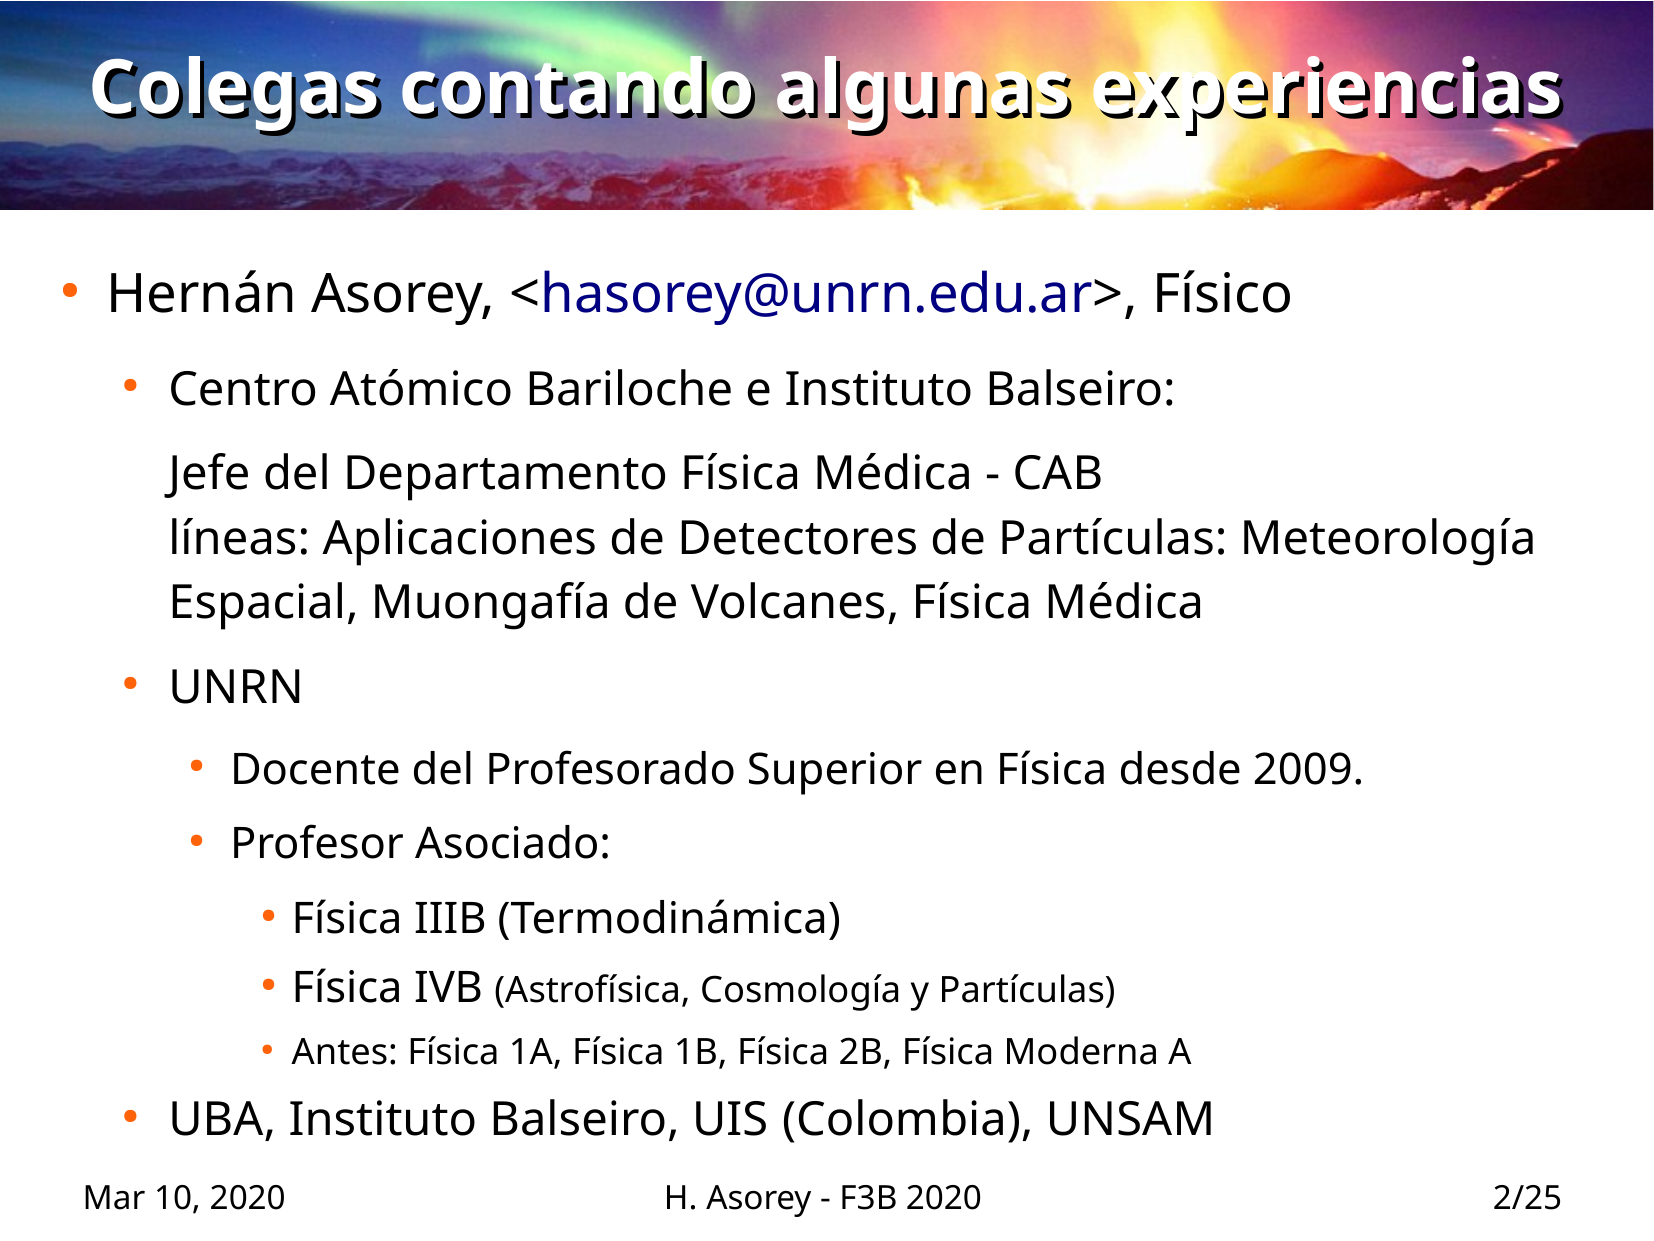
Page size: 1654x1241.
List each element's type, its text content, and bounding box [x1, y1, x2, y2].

list Hernán Asorey, <hasorey@unrn.edu.ar>, Físico Centro Atómico Bariloche e Instituto Balseiro: Jefe del Departamento Física Médica - CAB líneas: Aplicaciones de Detectores de Partículas: Meteorología Espacial, Muongafía de Volcanes, Física Médica UNRN Docente del Profesorado Superior en Física desde 2009. Profesor Asociado: Física IIIB (Termodinámica) Física IVB (Astrofísica, Cosmología y Partículas) Antes: Física 1A, Física 1B, Física 2B, Física Moderna A UBA, Instituto Balseiro, UIS (Colombia), UNSAM [45, 255, 1606, 1156]
picture [0, 1, 1654, 210]
title Colegas contando algunas experiencias [75, 0, 1564, 173]
